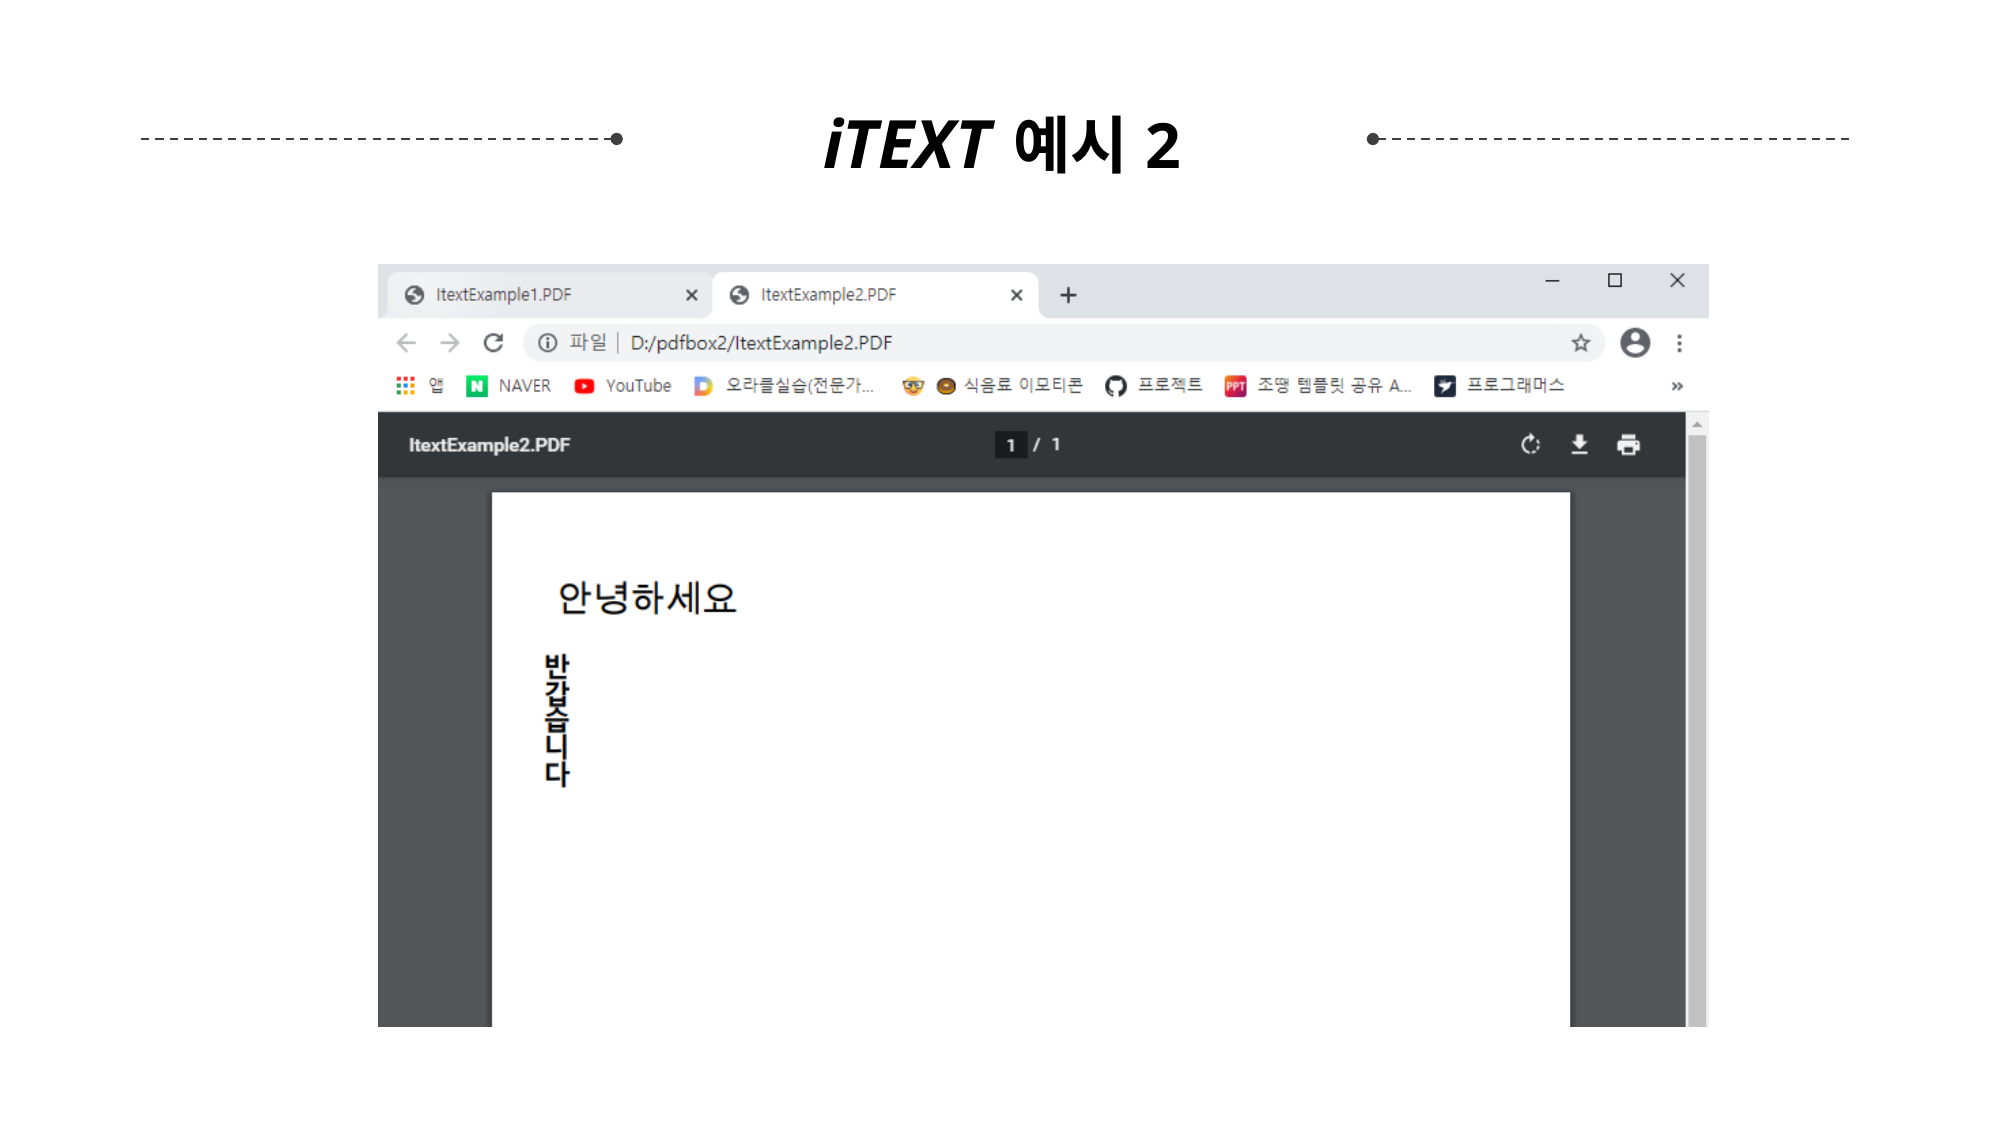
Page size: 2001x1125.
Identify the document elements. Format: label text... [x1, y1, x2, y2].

text_box iTEXT 예시 2 [567, 54, 1438, 191]
picture [378, 264, 1709, 1027]
